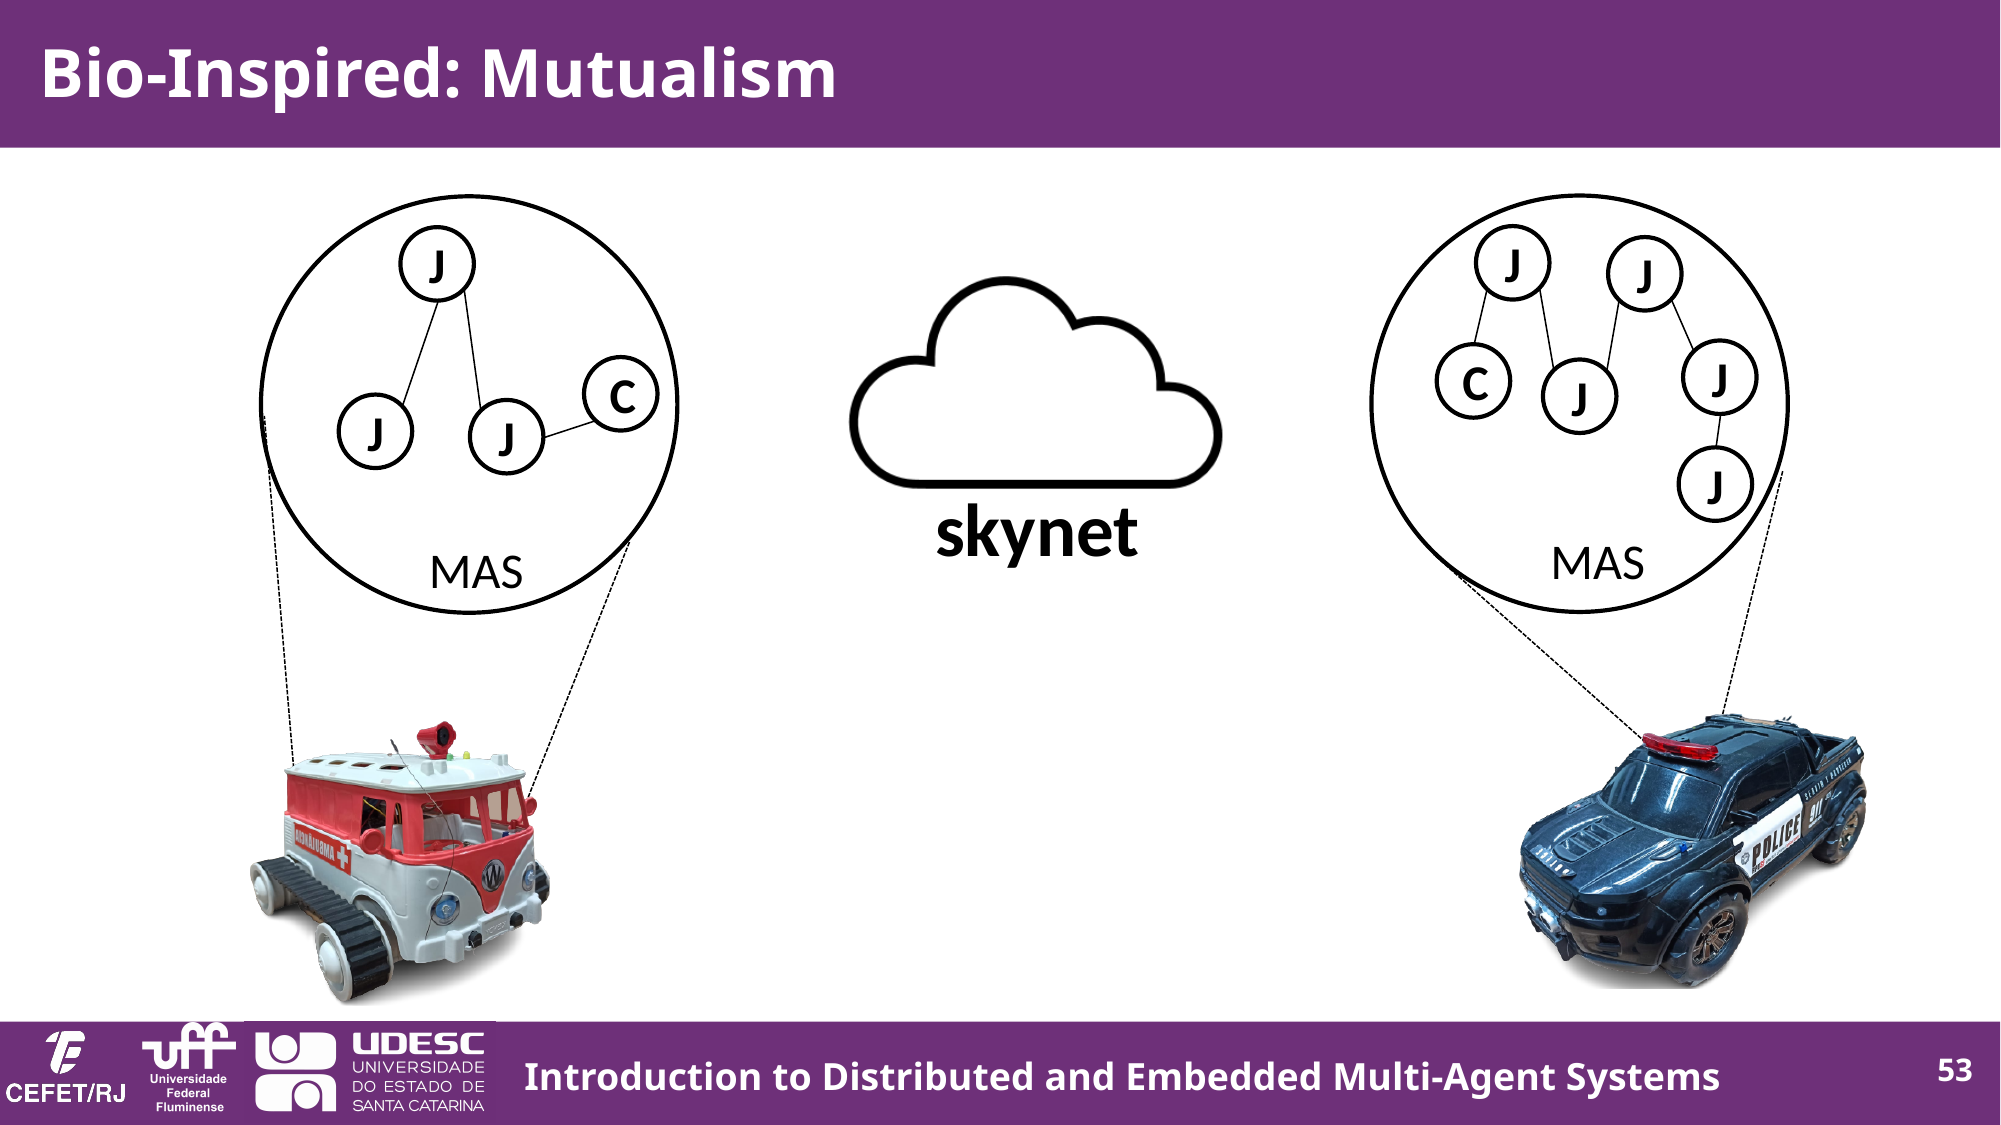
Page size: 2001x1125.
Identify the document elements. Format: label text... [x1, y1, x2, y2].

text_box [1371, 195, 1788, 612]
text_box Bio-Inspired: Mutualism [25, 23, 1999, 119]
picture [1513, 711, 1872, 989]
text_box J [1542, 359, 1617, 433]
picture [824, 170, 1249, 595]
text_box [420, 607, 518, 613]
picture [141, 1021, 237, 1117]
text_box C [583, 357, 658, 431]
text_box J [400, 227, 474, 301]
text_box J [469, 399, 544, 474]
text_box C [1436, 344, 1511, 418]
picture [6, 1009, 125, 1125]
picture [245, 719, 555, 1006]
text_box J [1683, 340, 1757, 414]
text_box J [1678, 447, 1753, 521]
text_box J [1608, 237, 1682, 311]
text_box [260, 196, 678, 606]
text_box J [338, 394, 413, 469]
text_box MAS [1535, 522, 1660, 598]
picture [244, 1021, 496, 1123]
text_box J [1475, 226, 1550, 300]
text_box MAS [414, 531, 539, 607]
